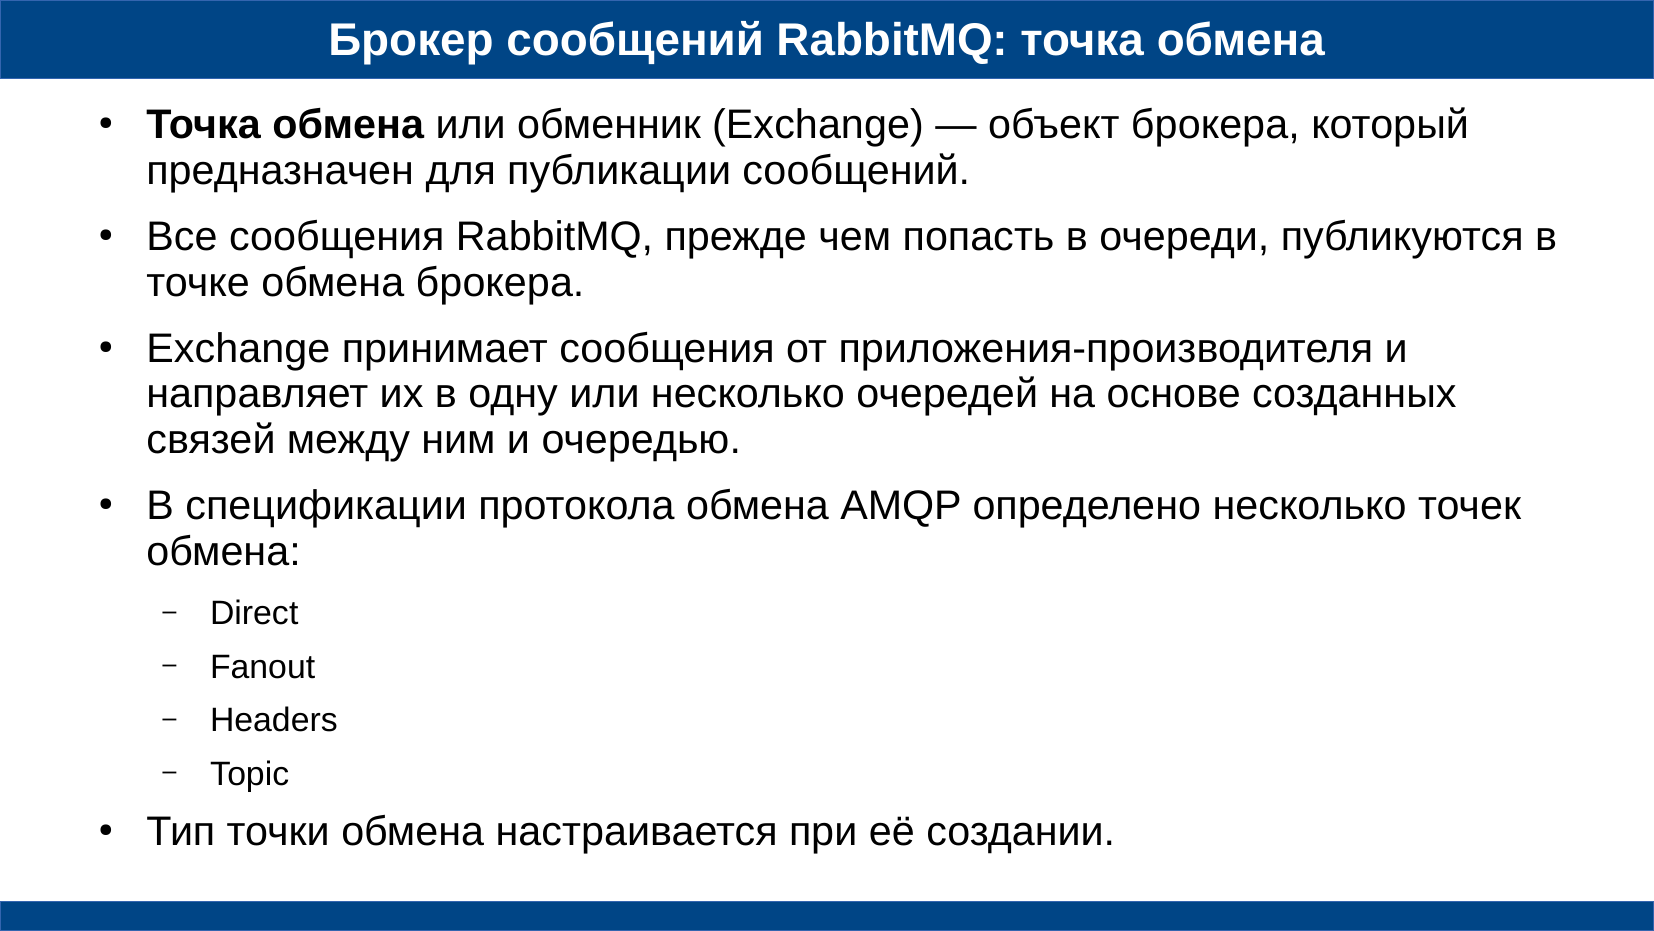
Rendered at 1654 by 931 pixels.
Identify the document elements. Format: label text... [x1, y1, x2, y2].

title Брокер сообщений RabbitMQ: точка обмена [0, 0, 1654, 79]
list Точка обмена или обменник (Exchange) — объект брокера, который предназначен для публикации сообщений. Все сообщения RabbitMQ, прежде чем попасть в очереди, публикуются в точке обмена брокера. Exchange принимает сообщения от приложения-производителя и направляет их в одну или несколько очередей на основе созданных связей между ним и очередью. В спецификации протокола обмена AMQP определено несколько точек обмена: Direct Fanout Headers Topic Тип точки обмена настраивается при её создании. [82, 101, 1571, 856]
